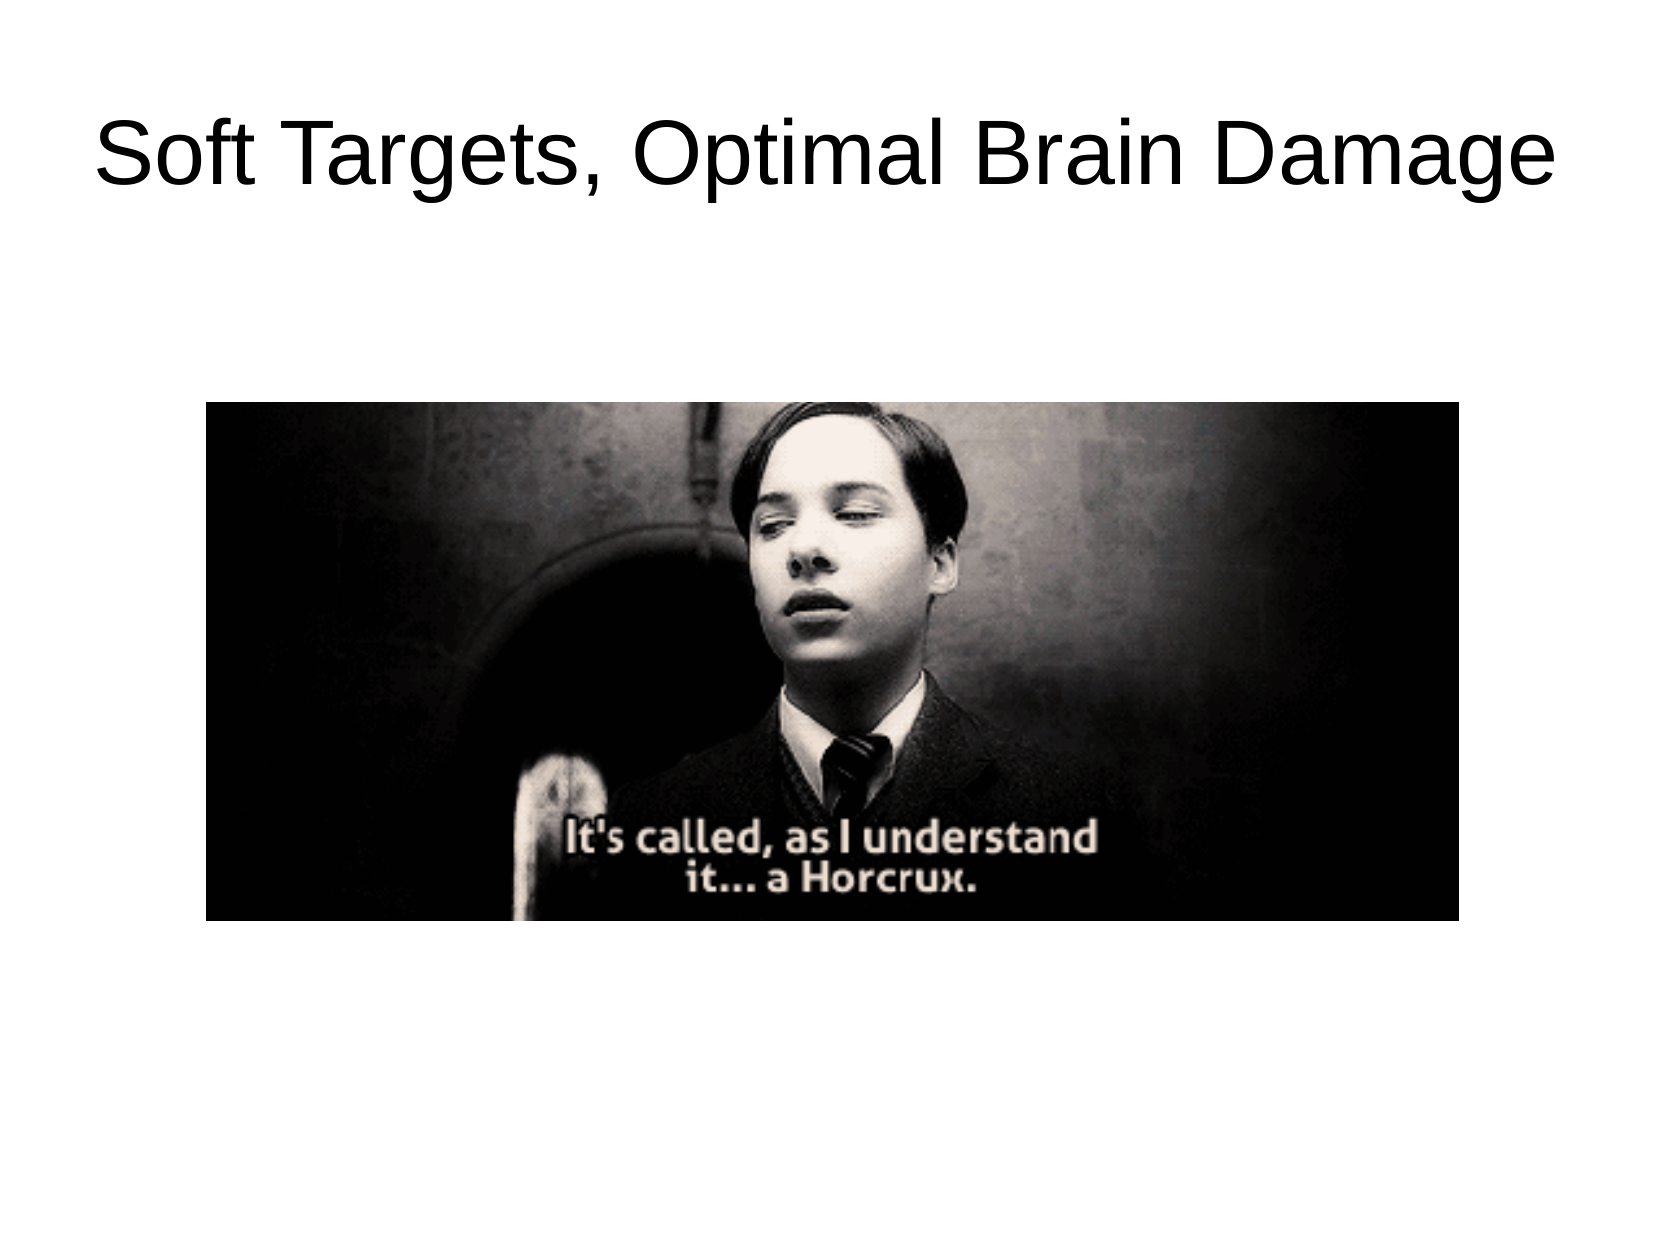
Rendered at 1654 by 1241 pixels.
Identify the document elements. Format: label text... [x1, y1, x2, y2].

title Soft Targets, Optimal Brain Damage [82, 49, 1571, 257]
picture [206, 402, 1459, 922]
